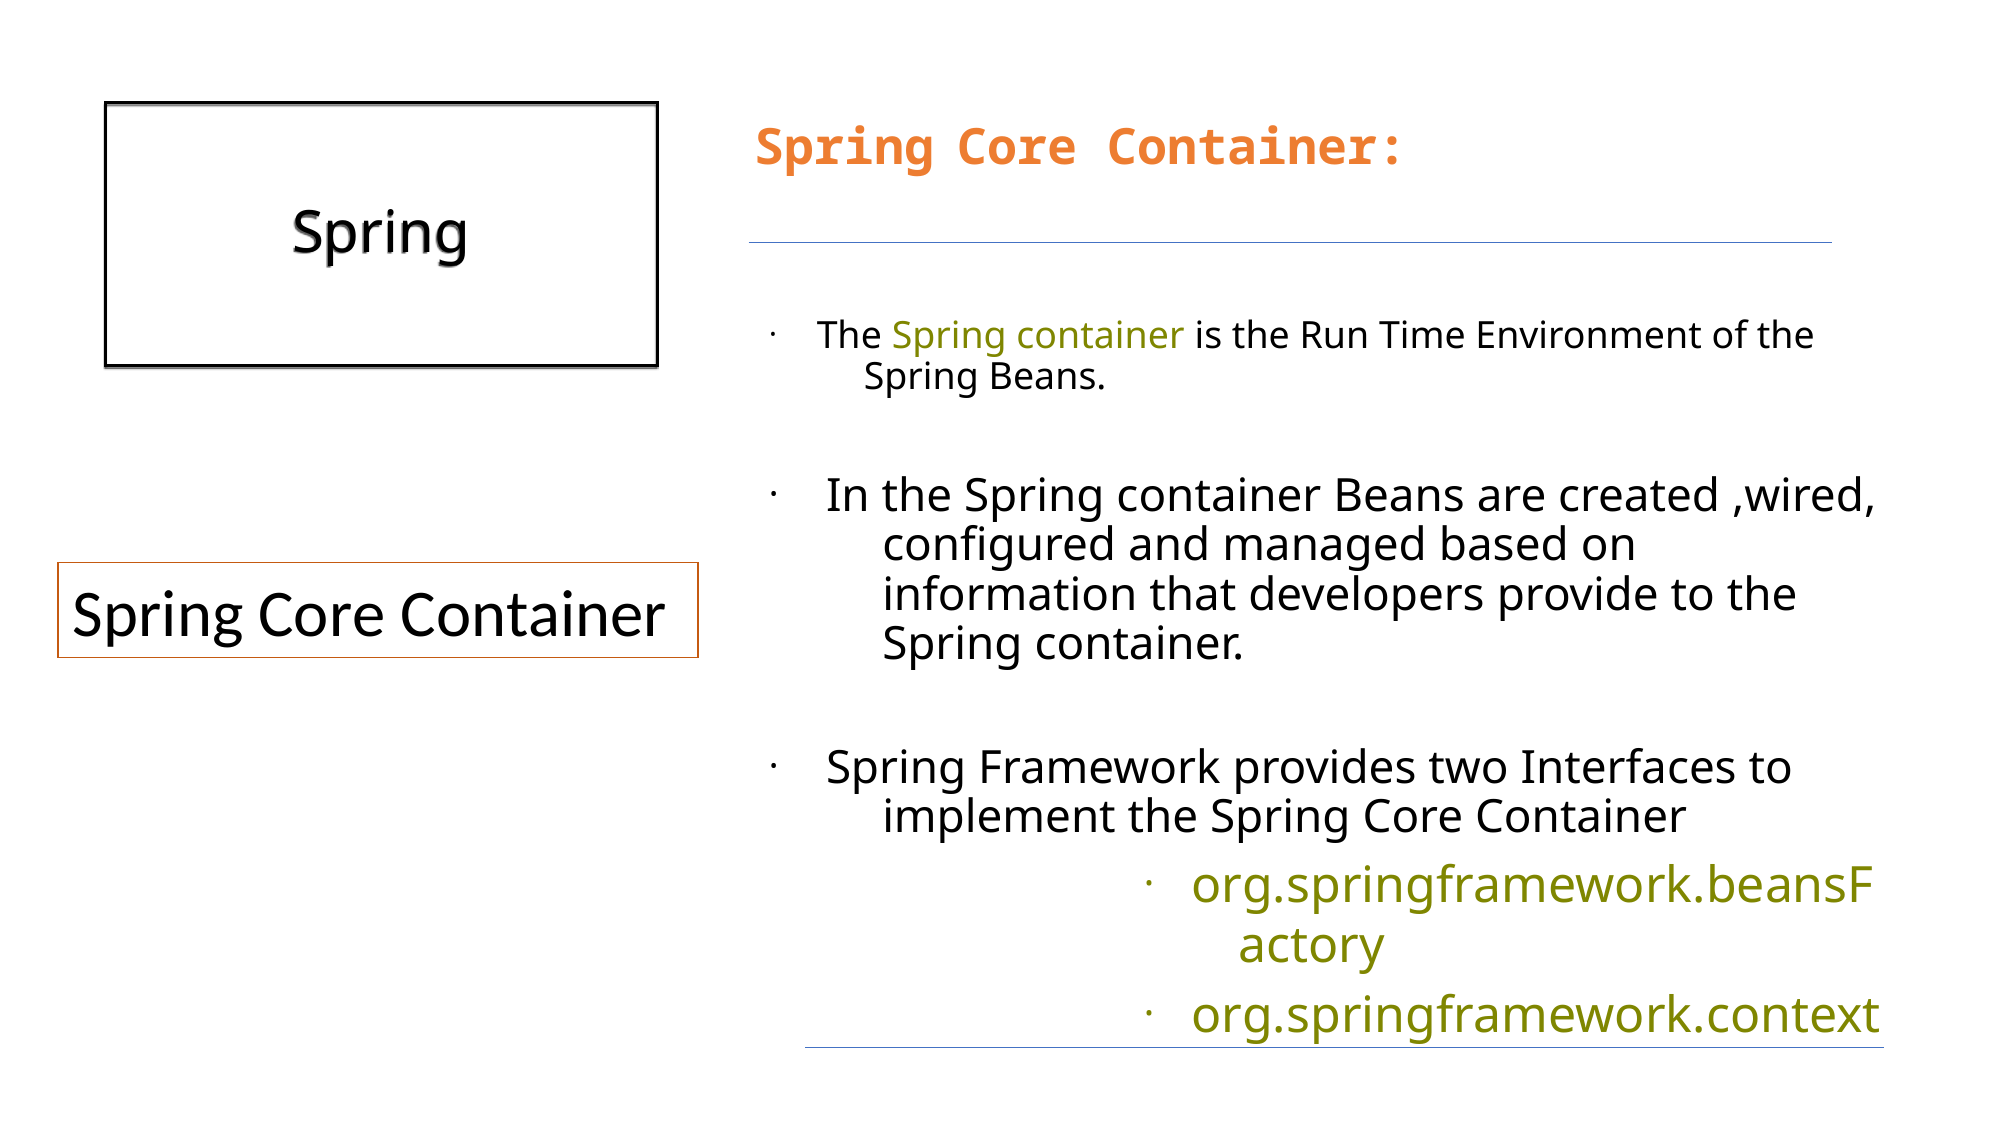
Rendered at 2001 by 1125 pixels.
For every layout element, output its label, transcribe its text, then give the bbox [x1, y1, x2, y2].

text_box The Spring container is the Run Time Environment of the Spring Beans. In the Spring container Beans are created ,wired, configured and managed based on information that developers provide to the Spring container. Spring Framework provides two Interfaces to implement the Spring Core Container org.springframework.beansFactory org.springframework.context [754, 308, 1908, 949]
text_box Spring Core Container: [739, 107, 1740, 184]
title Spring [105, 102, 658, 366]
text_box Spring Core Container [58, 562, 698, 658]
